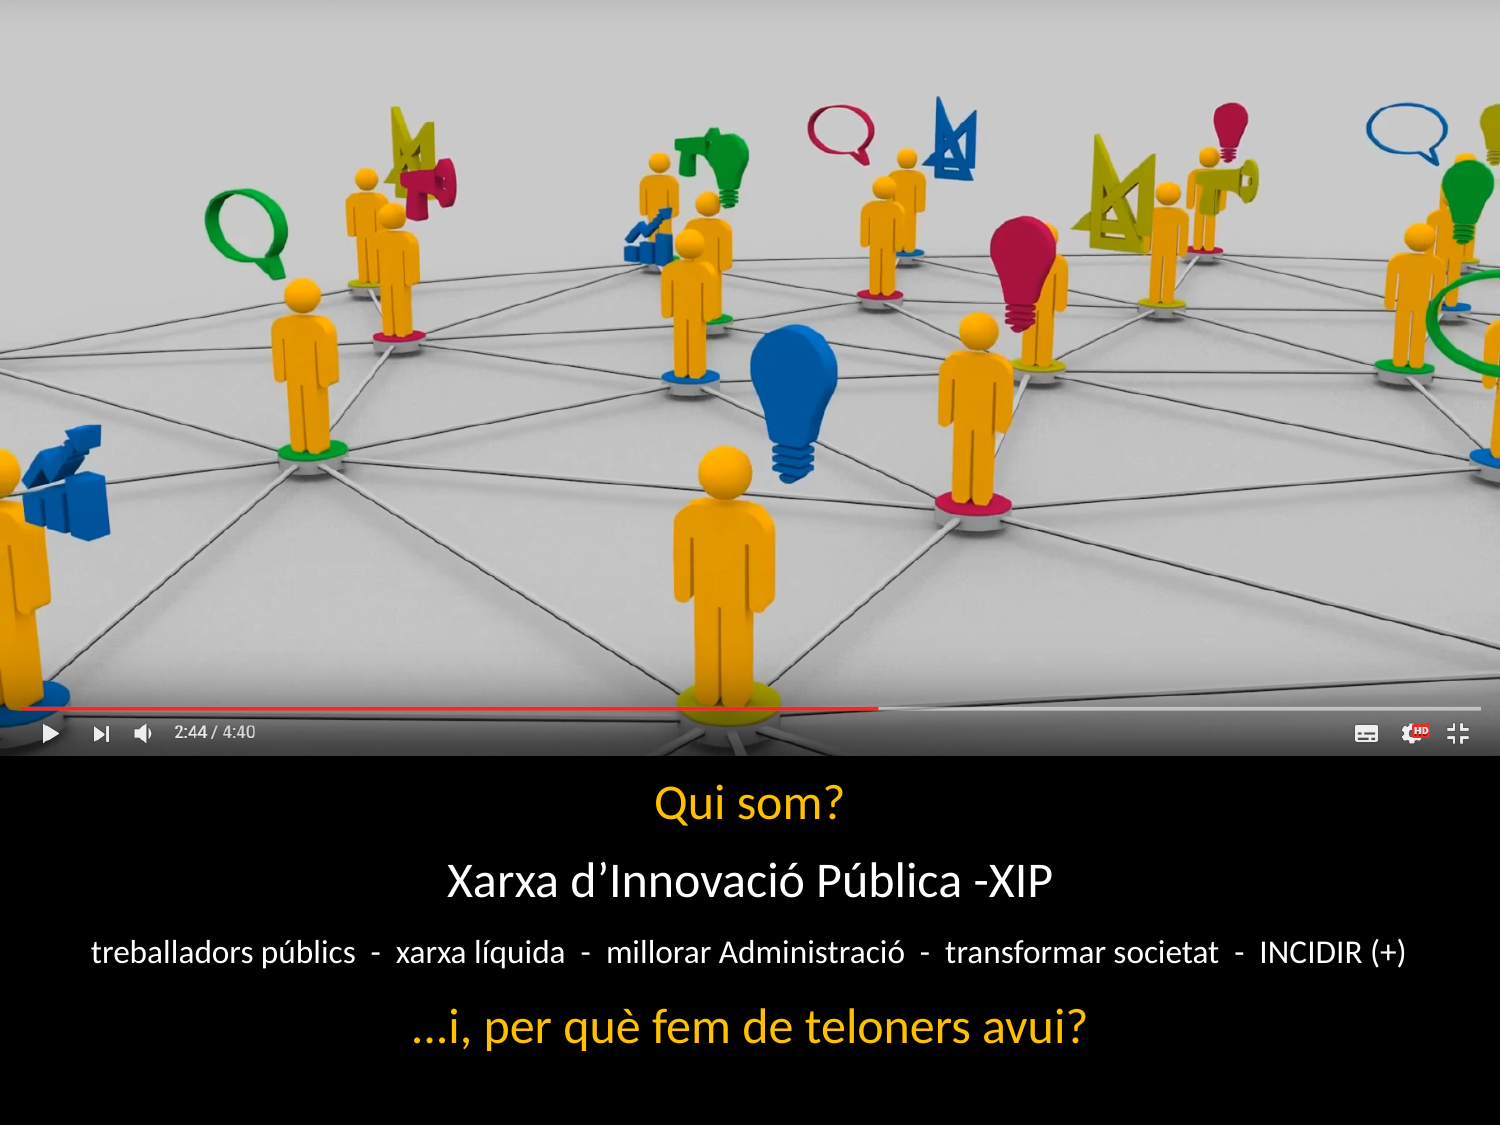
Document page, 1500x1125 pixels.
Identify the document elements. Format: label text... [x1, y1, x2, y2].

text_box treballadors públics - xarxa líquida - millorar Administració - transformar societat - INCIDIR (+) [0, 931, 1500, 998]
text_box Xarxa d’Innovació Pública -XIP [432, 851, 1069, 916]
text_box Qui som? [0, 774, 1500, 851]
text_box ...i, per què fem de teloners avui? [0, 998, 1500, 1075]
picture [0, 0, 1500, 756]
